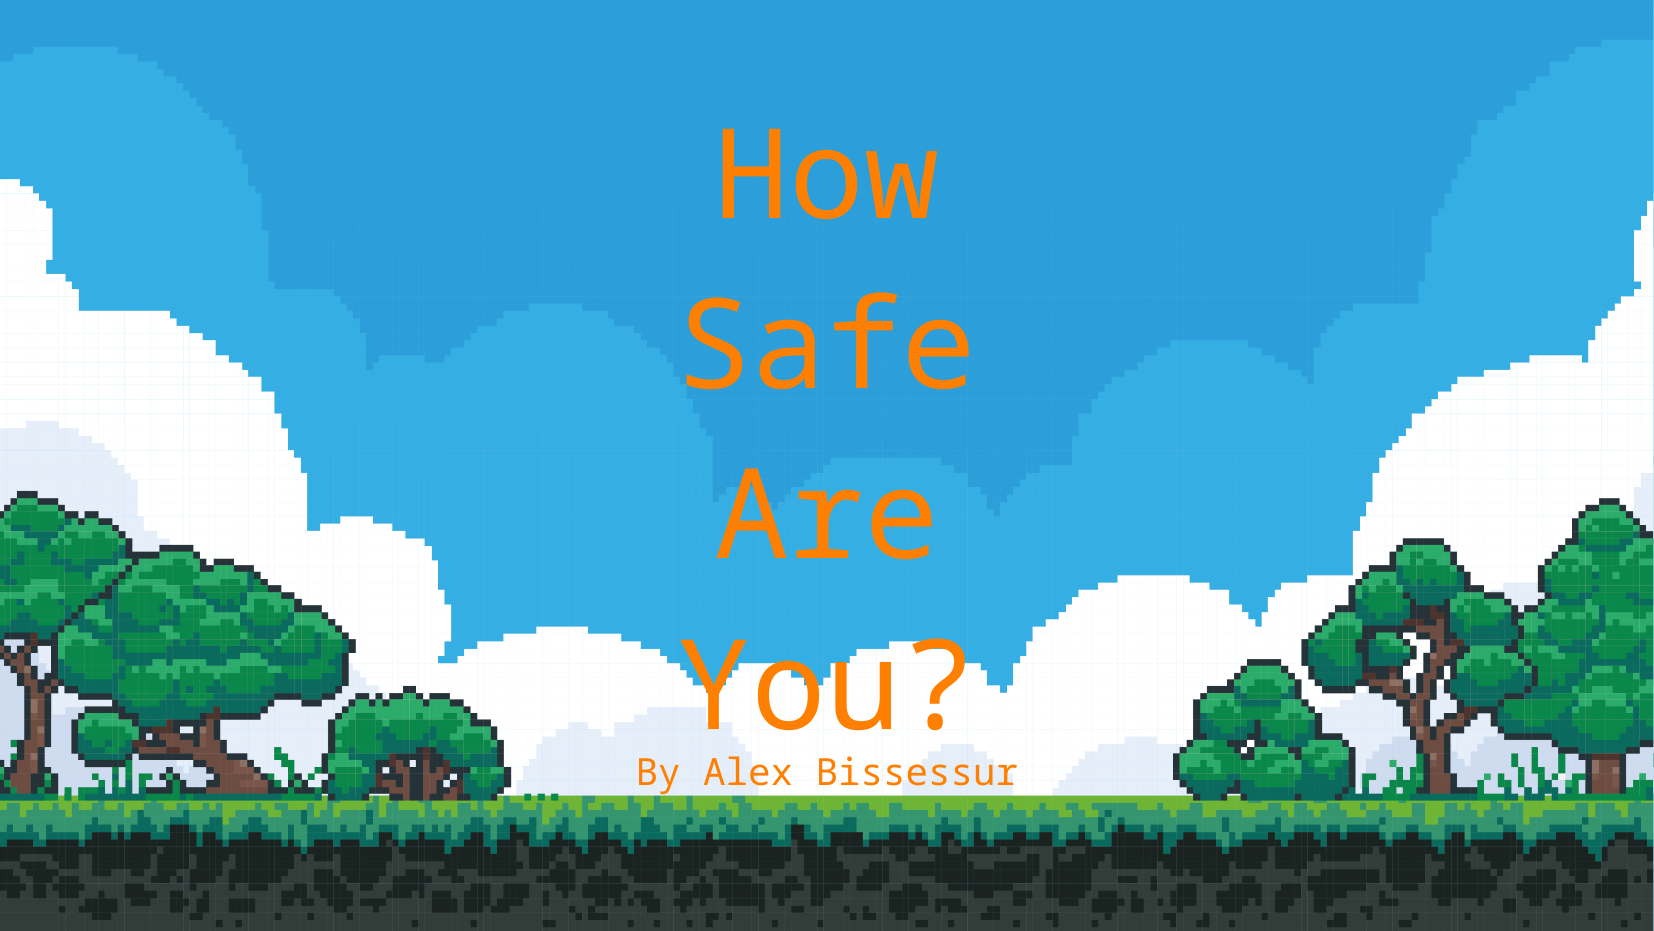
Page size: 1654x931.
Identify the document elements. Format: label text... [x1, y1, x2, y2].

picture [0, 0, 1654, 931]
text_box How Safe Are You? [383, 76, 1270, 592]
text_box By Alex Bissessur [590, 738, 1064, 798]
